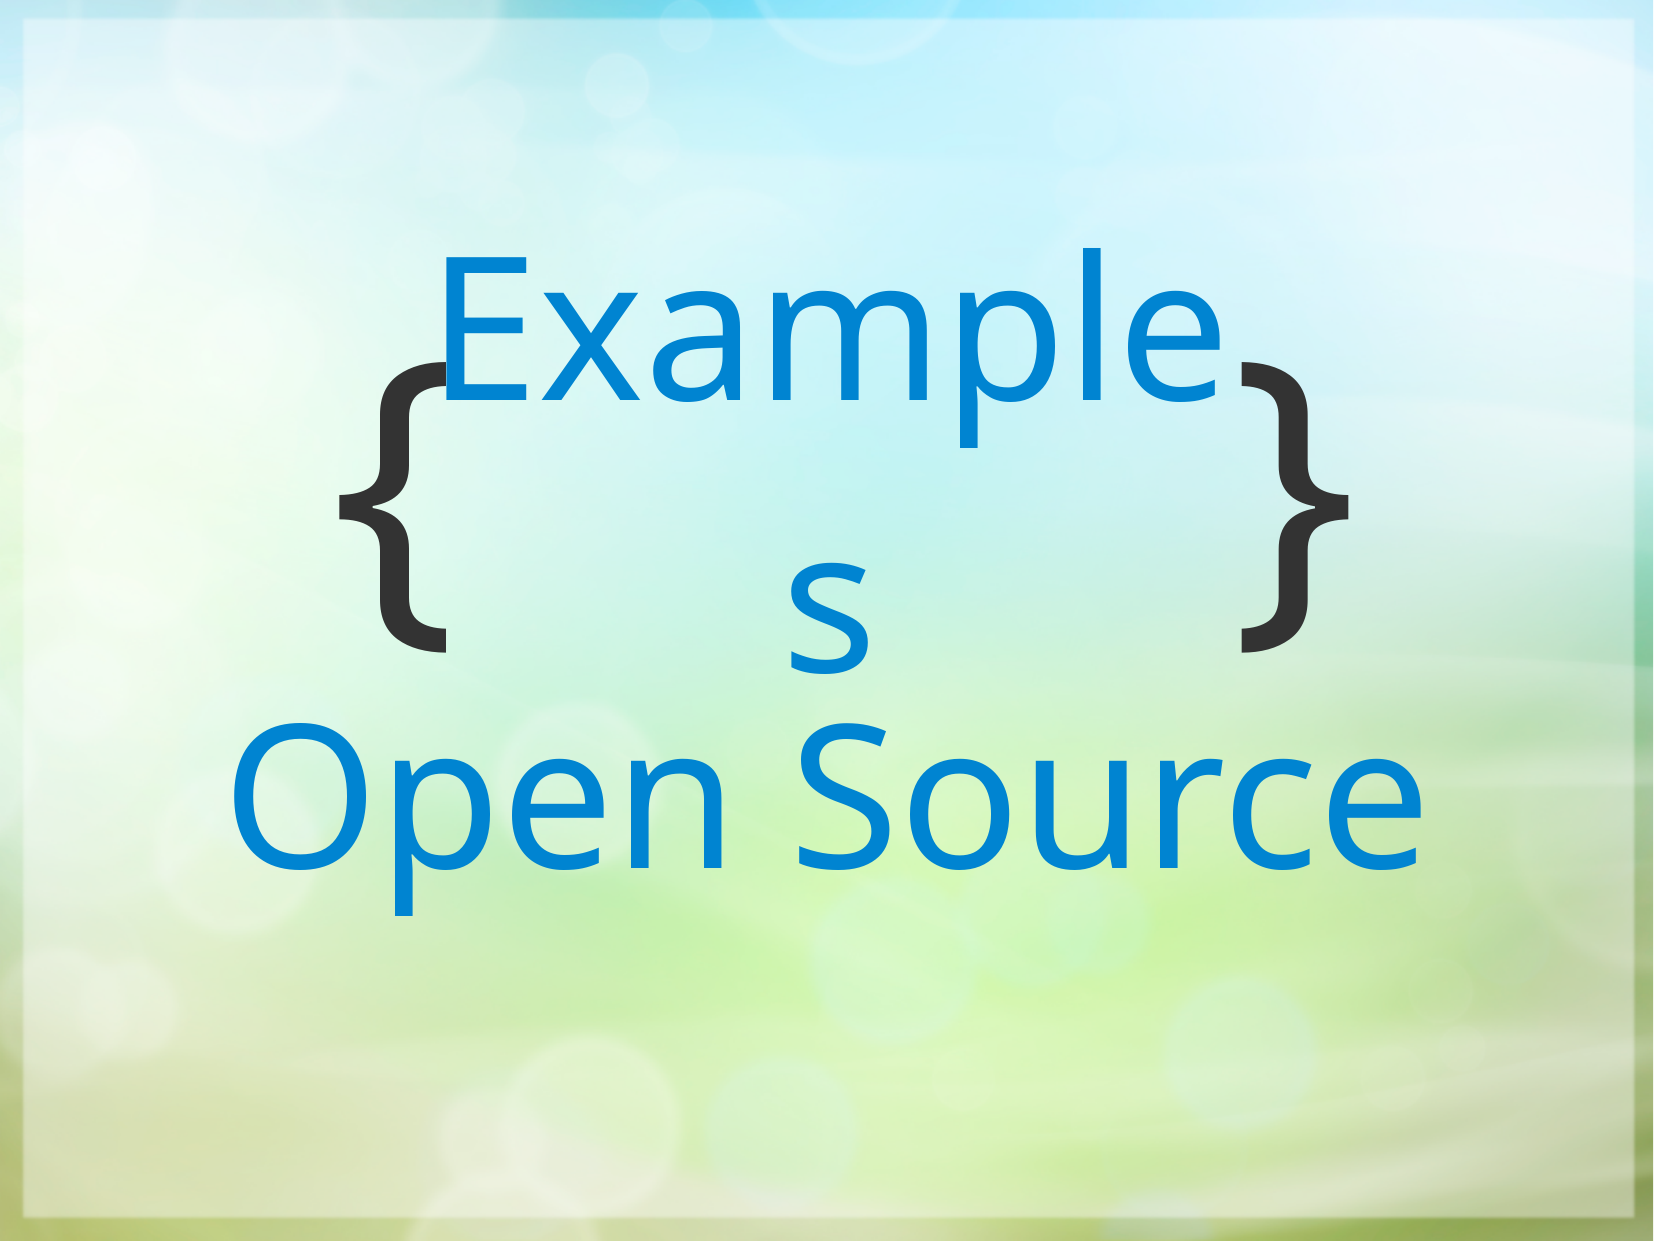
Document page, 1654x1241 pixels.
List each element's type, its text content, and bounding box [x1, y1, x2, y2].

text_box Examples [430, 278, 1231, 609]
text_box Open Source [125, 609, 1528, 973]
text_box } [1231, 268, 1331, 609]
picture [0, 0, 1654, 1241]
text_box { [330, 268, 430, 609]
